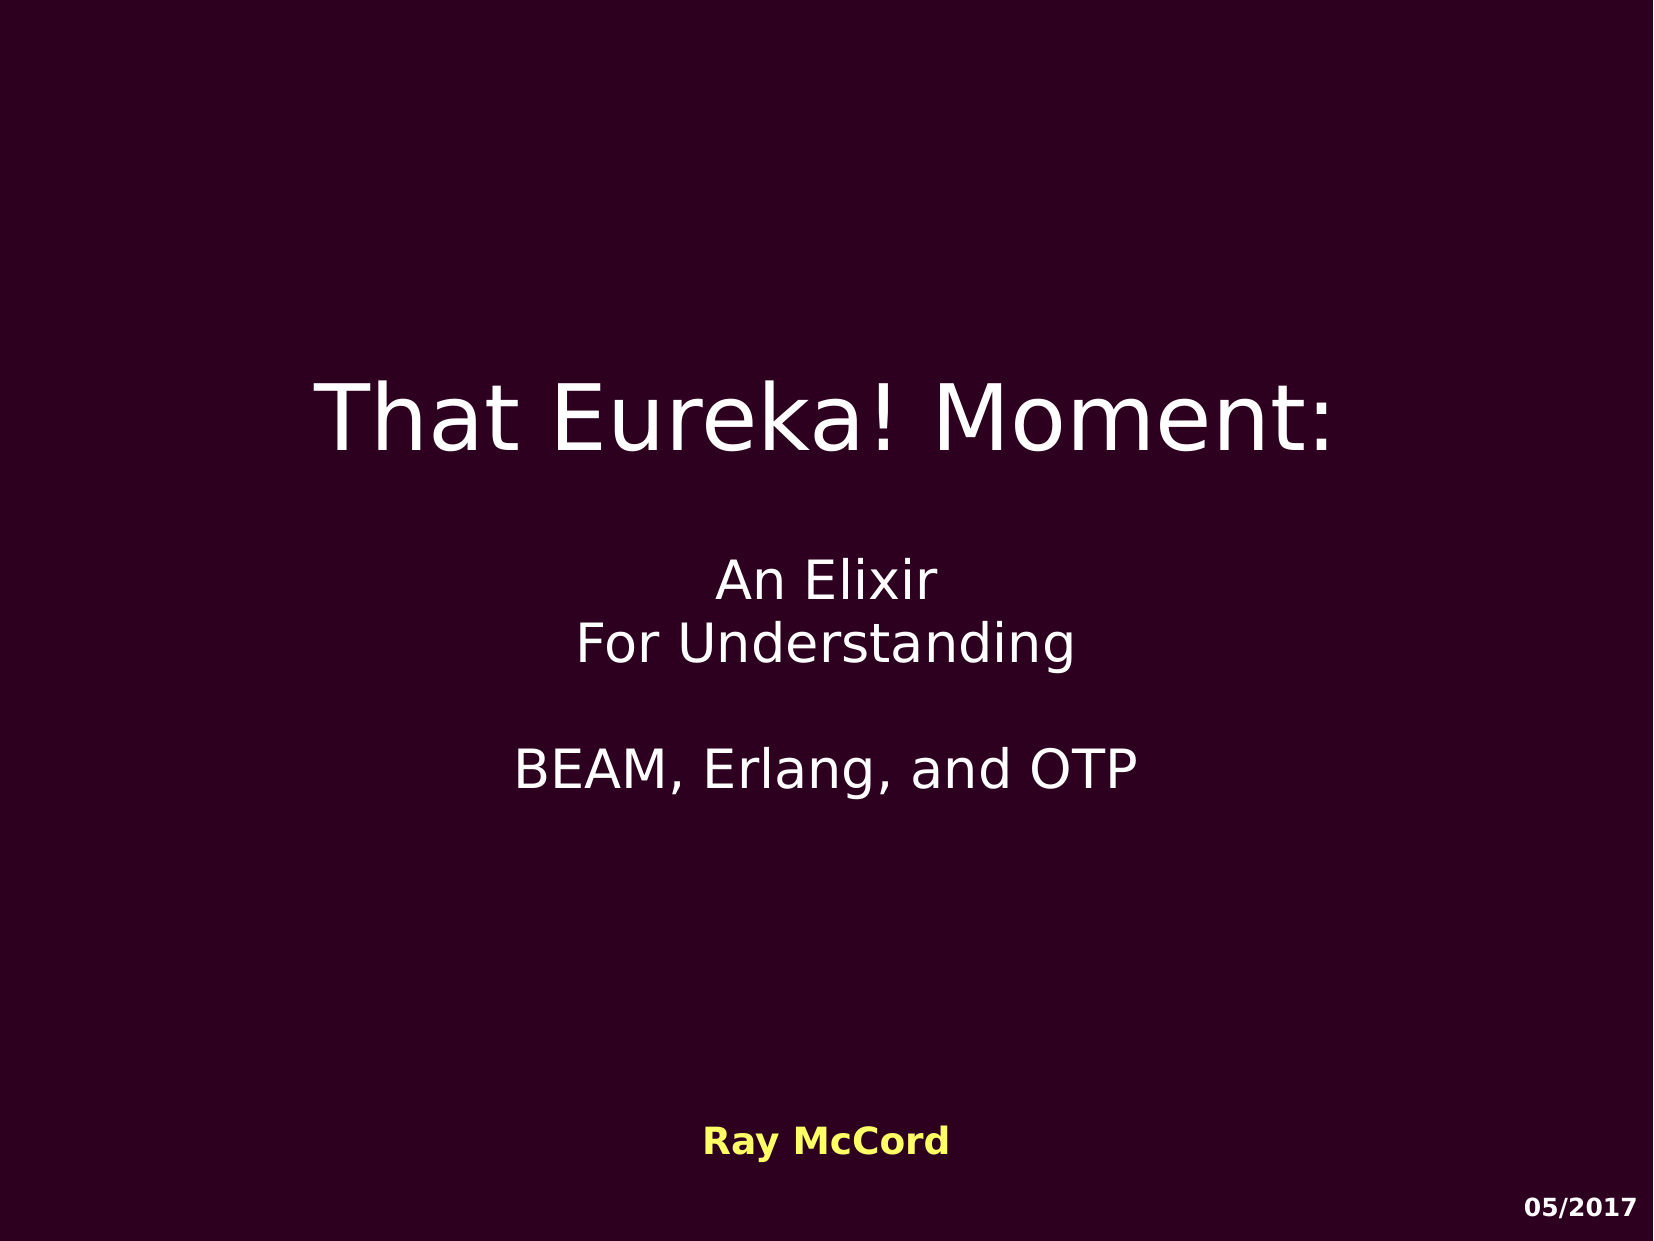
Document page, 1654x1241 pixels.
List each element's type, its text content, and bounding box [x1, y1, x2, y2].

text_box Ray McCord 05/2017 [0, 1112, 1653, 1231]
subtitle That Eureka! Moment: An Elixir For Understanding BEAM, Erlang, and OTP [82, 49, 1571, 1010]
